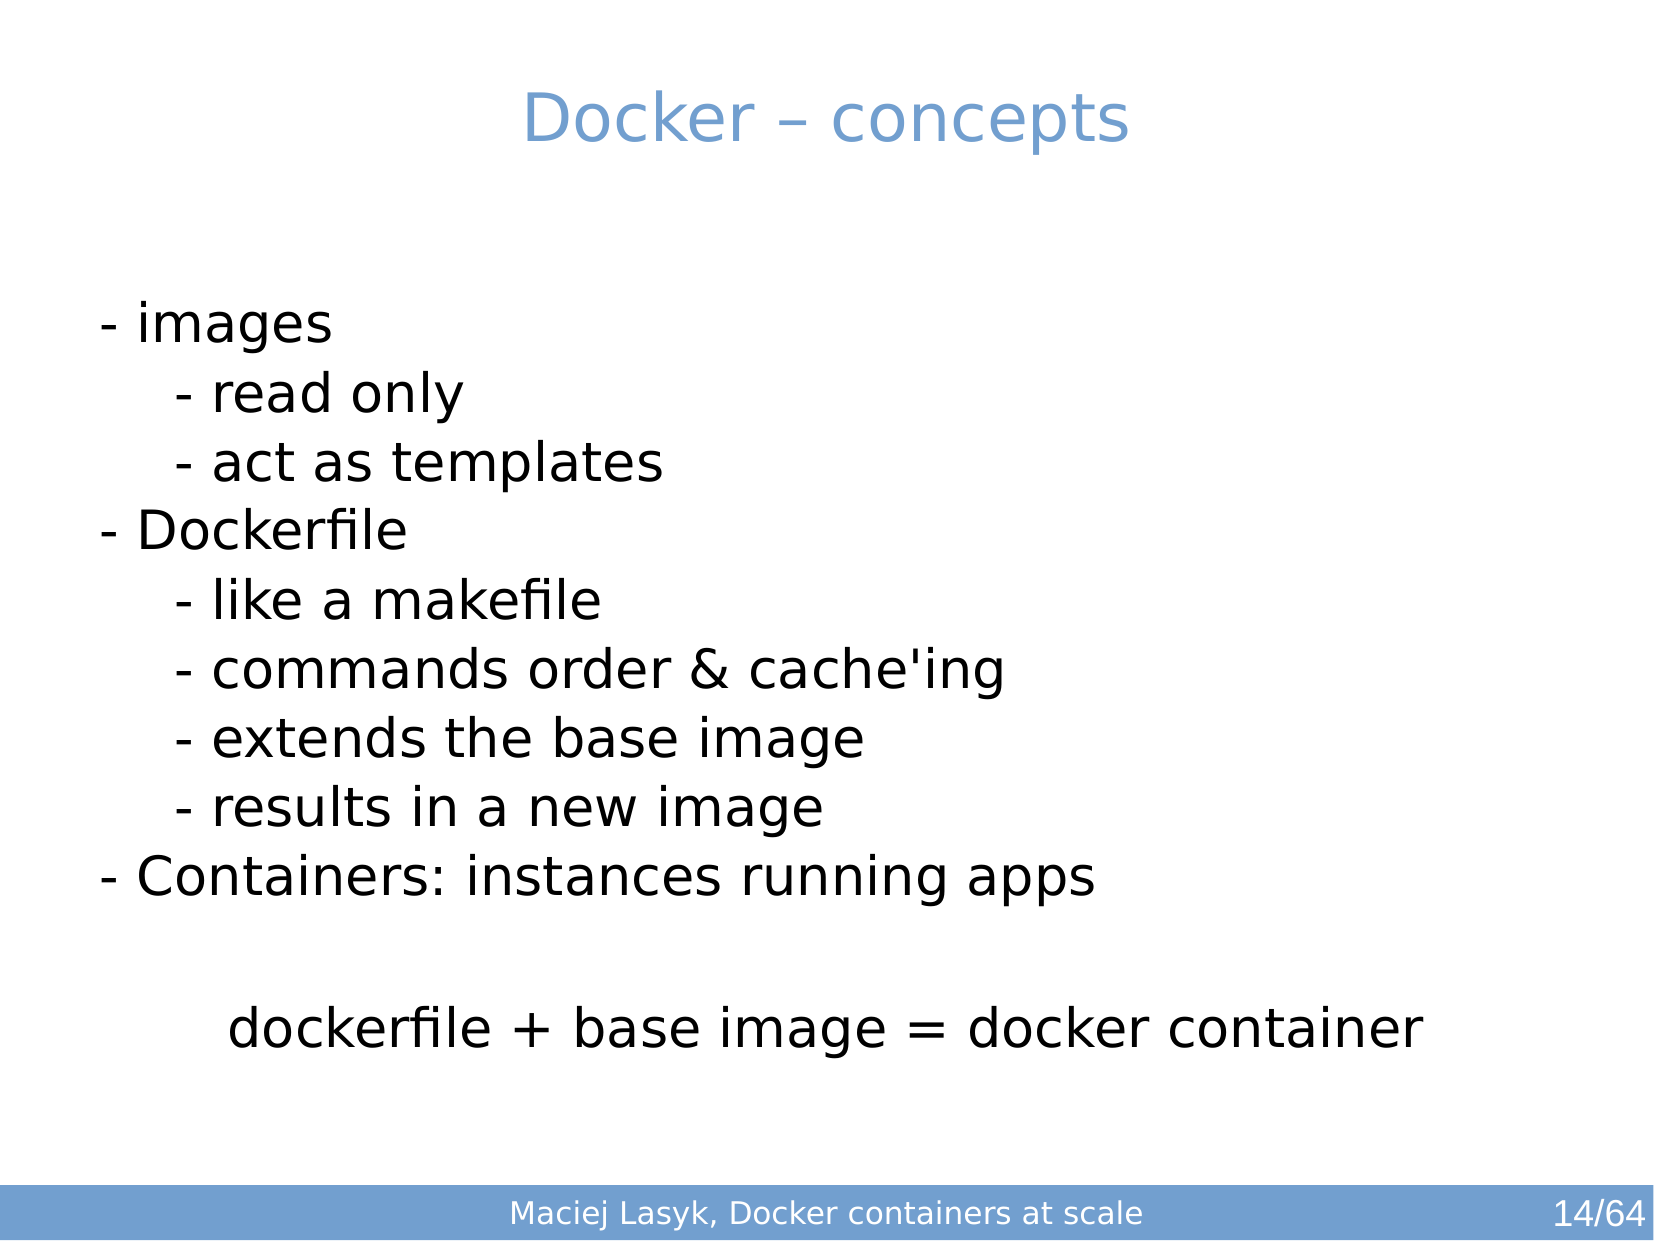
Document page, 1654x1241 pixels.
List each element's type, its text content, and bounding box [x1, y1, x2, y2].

text_box Docker – concepts [506, 72, 1147, 166]
text_box 14/64 [1527, 1185, 1654, 1241]
text_box [0, 1185, 1527, 1241]
text_box Maciej Lasyk, Docker containers at scale [494, 1188, 1160, 1240]
text_box - images - read only - act as templates - Dockerfile - like a makefile - commands order & cache'ing - extends the base image - results in a new image - Containers: instances running apps [85, 285, 1114, 916]
text_box dockerfile + base image = docker container [156, 989, 1497, 1068]
